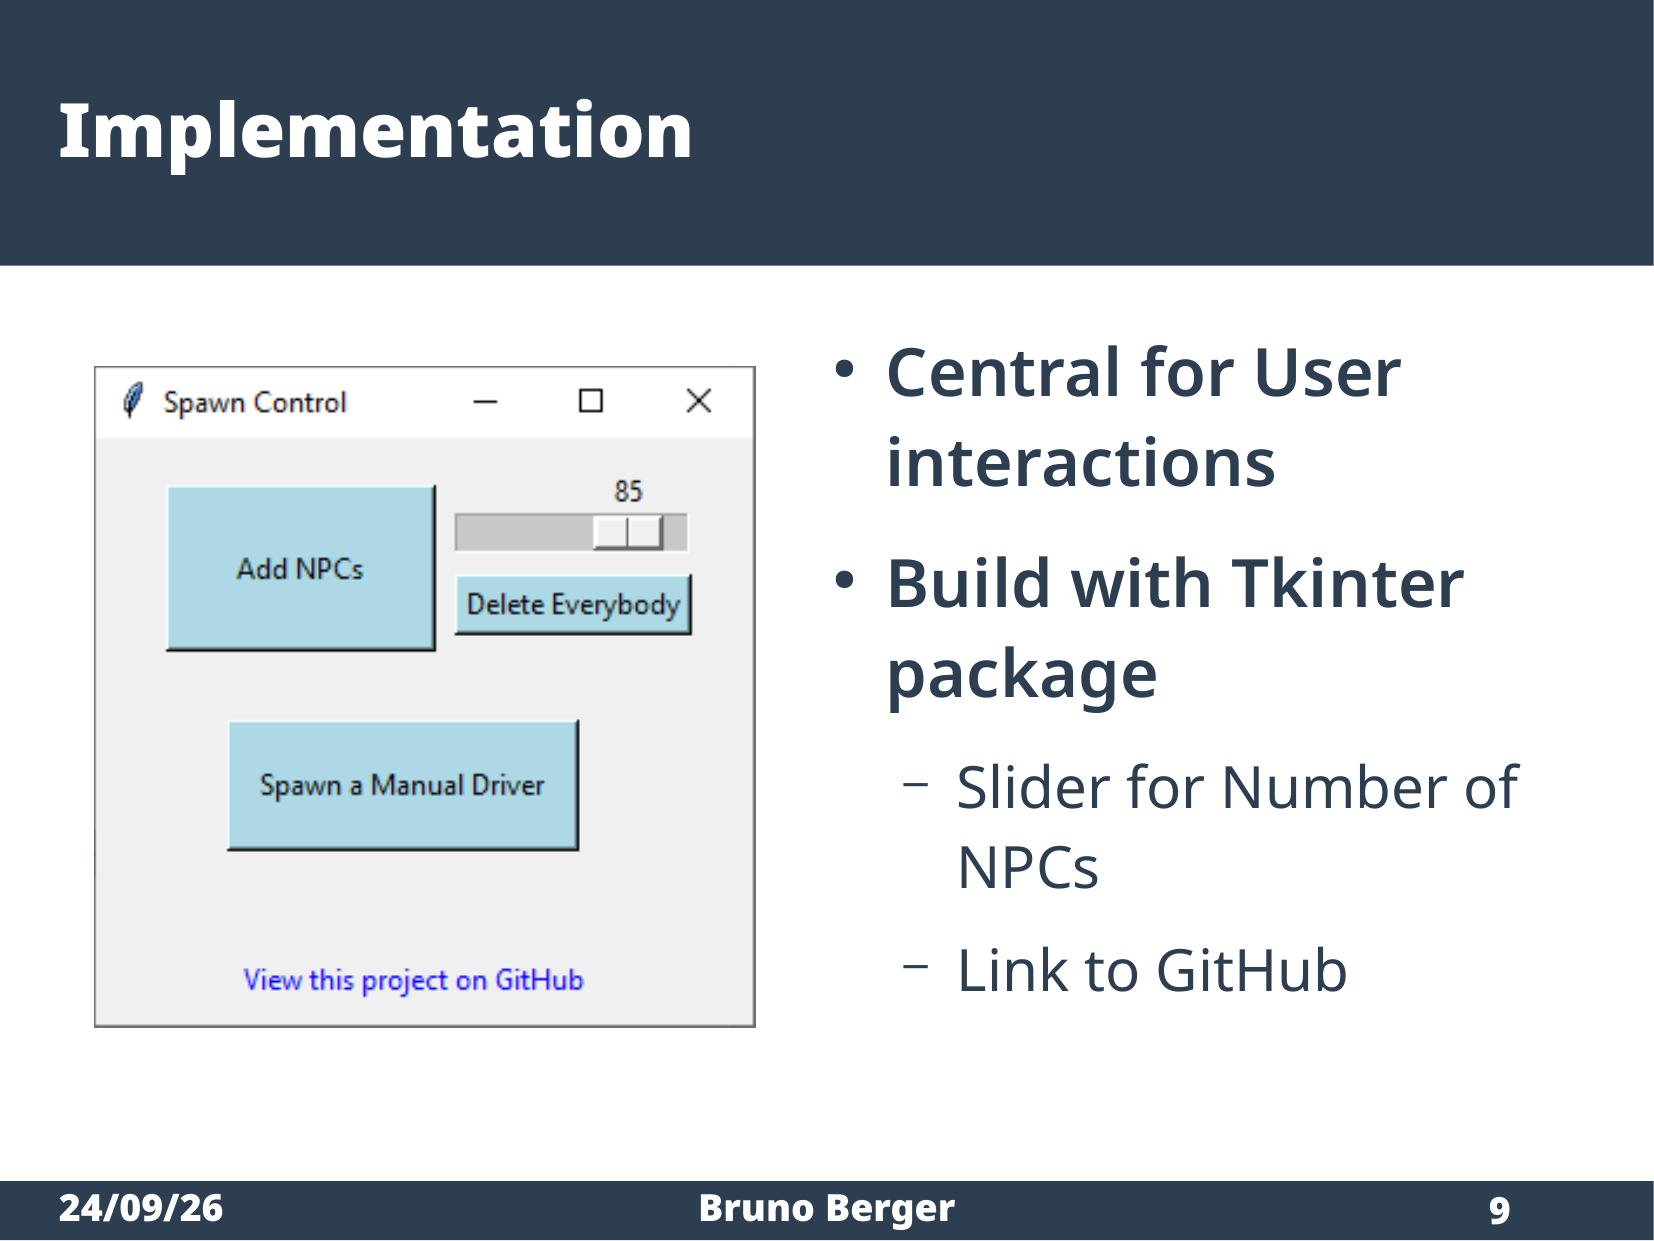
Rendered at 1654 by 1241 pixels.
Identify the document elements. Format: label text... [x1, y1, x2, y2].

list Central for User interactions Build with Tkinter package Slider for Number of NPCs Link to GitHub [814, 324, 1630, 1152]
title Implementation [59, 49, 1595, 207]
picture [94, 366, 756, 1028]
